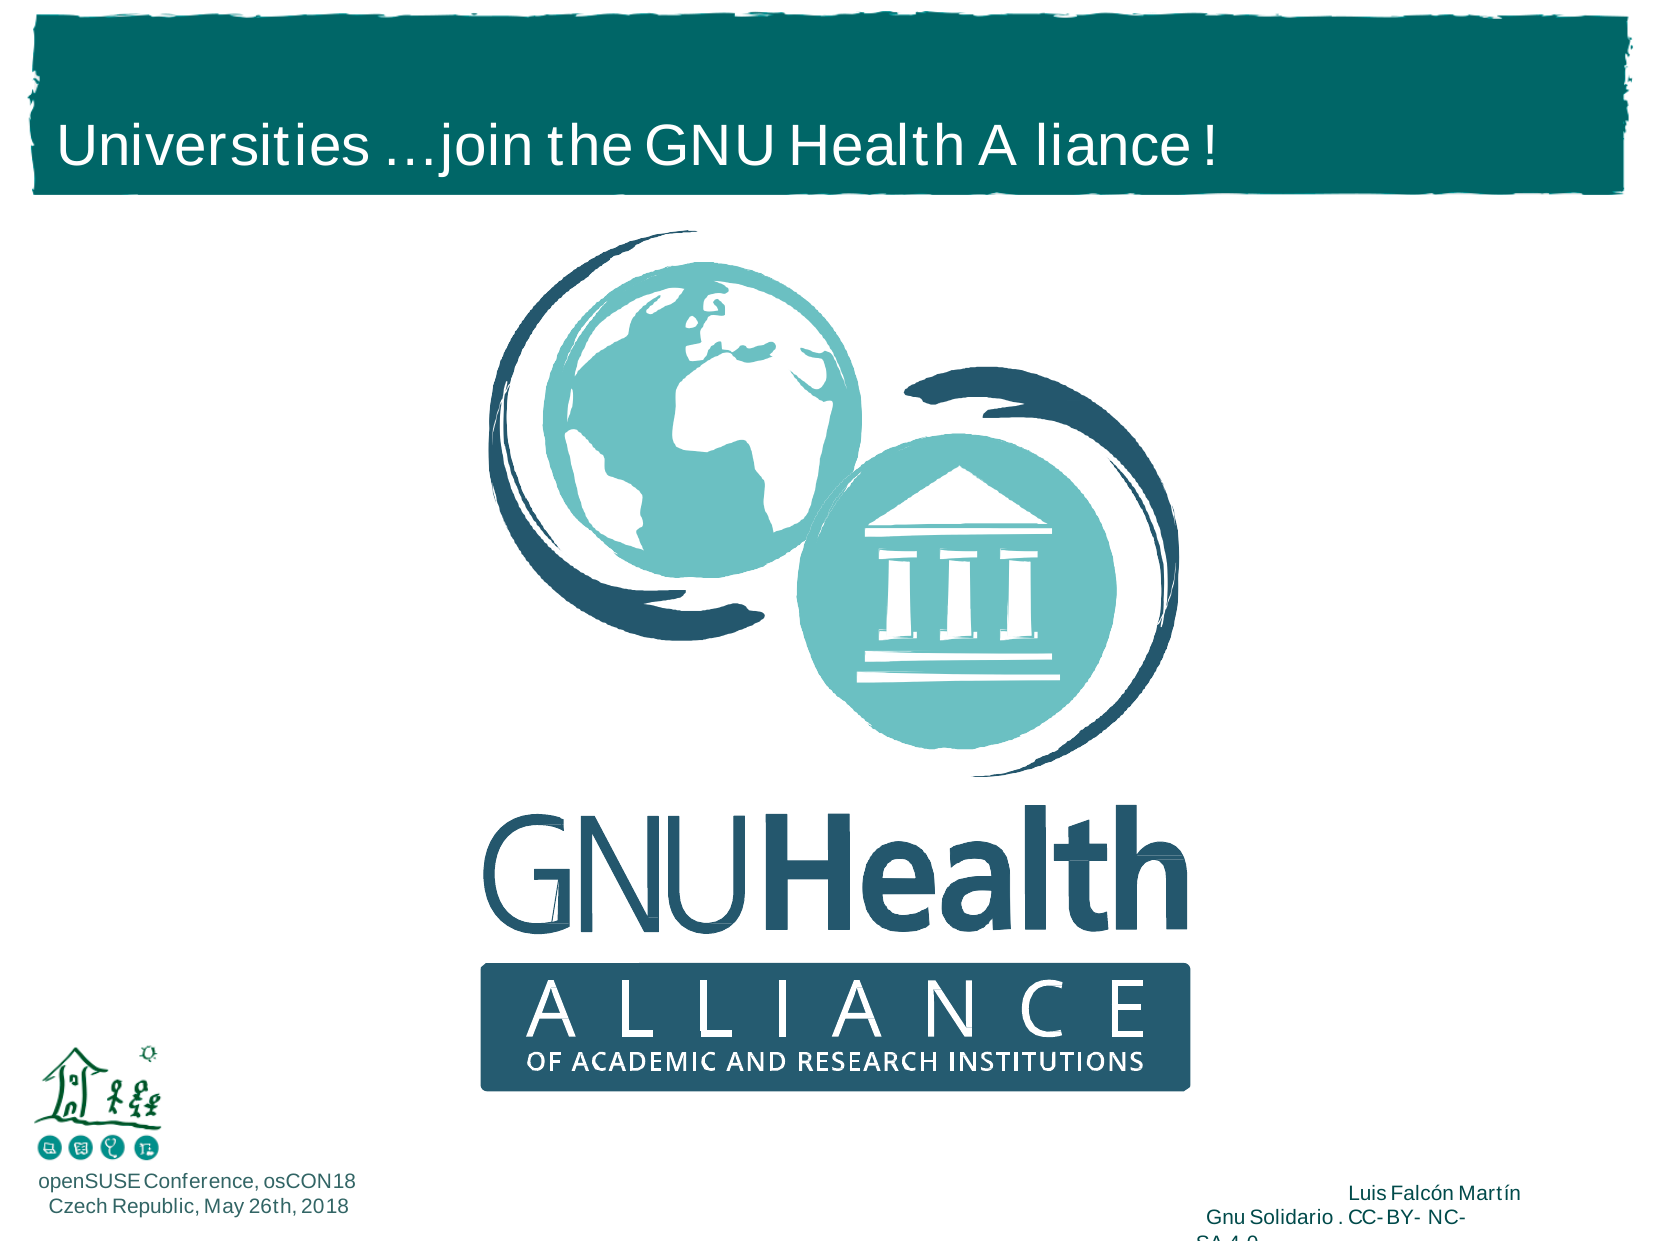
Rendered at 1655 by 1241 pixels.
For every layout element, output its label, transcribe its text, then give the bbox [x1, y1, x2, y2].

text_box [480, 962, 1191, 1092]
text_box LuisFalcónMartín GnuSolidario.CC-BY-NC-SA4.0 [1193, 1179, 1531, 1230]
text_box openSUSEConference,osCON18 CzechRepublic,May26th,2018 [36, 1167, 361, 1218]
text_box [670, 817, 743, 932]
text_box [767, 815, 848, 928]
title Universities…jointheGNUHealthAliance! [48, 74, 1607, 179]
text_box [1026, 807, 1044, 928]
text_box [862, 842, 1011, 932]
text_box [1117, 806, 1186, 928]
text_box [485, 815, 568, 933]
text_box [582, 817, 657, 931]
text_box [1055, 822, 1107, 930]
text_box [486, 231, 1181, 776]
